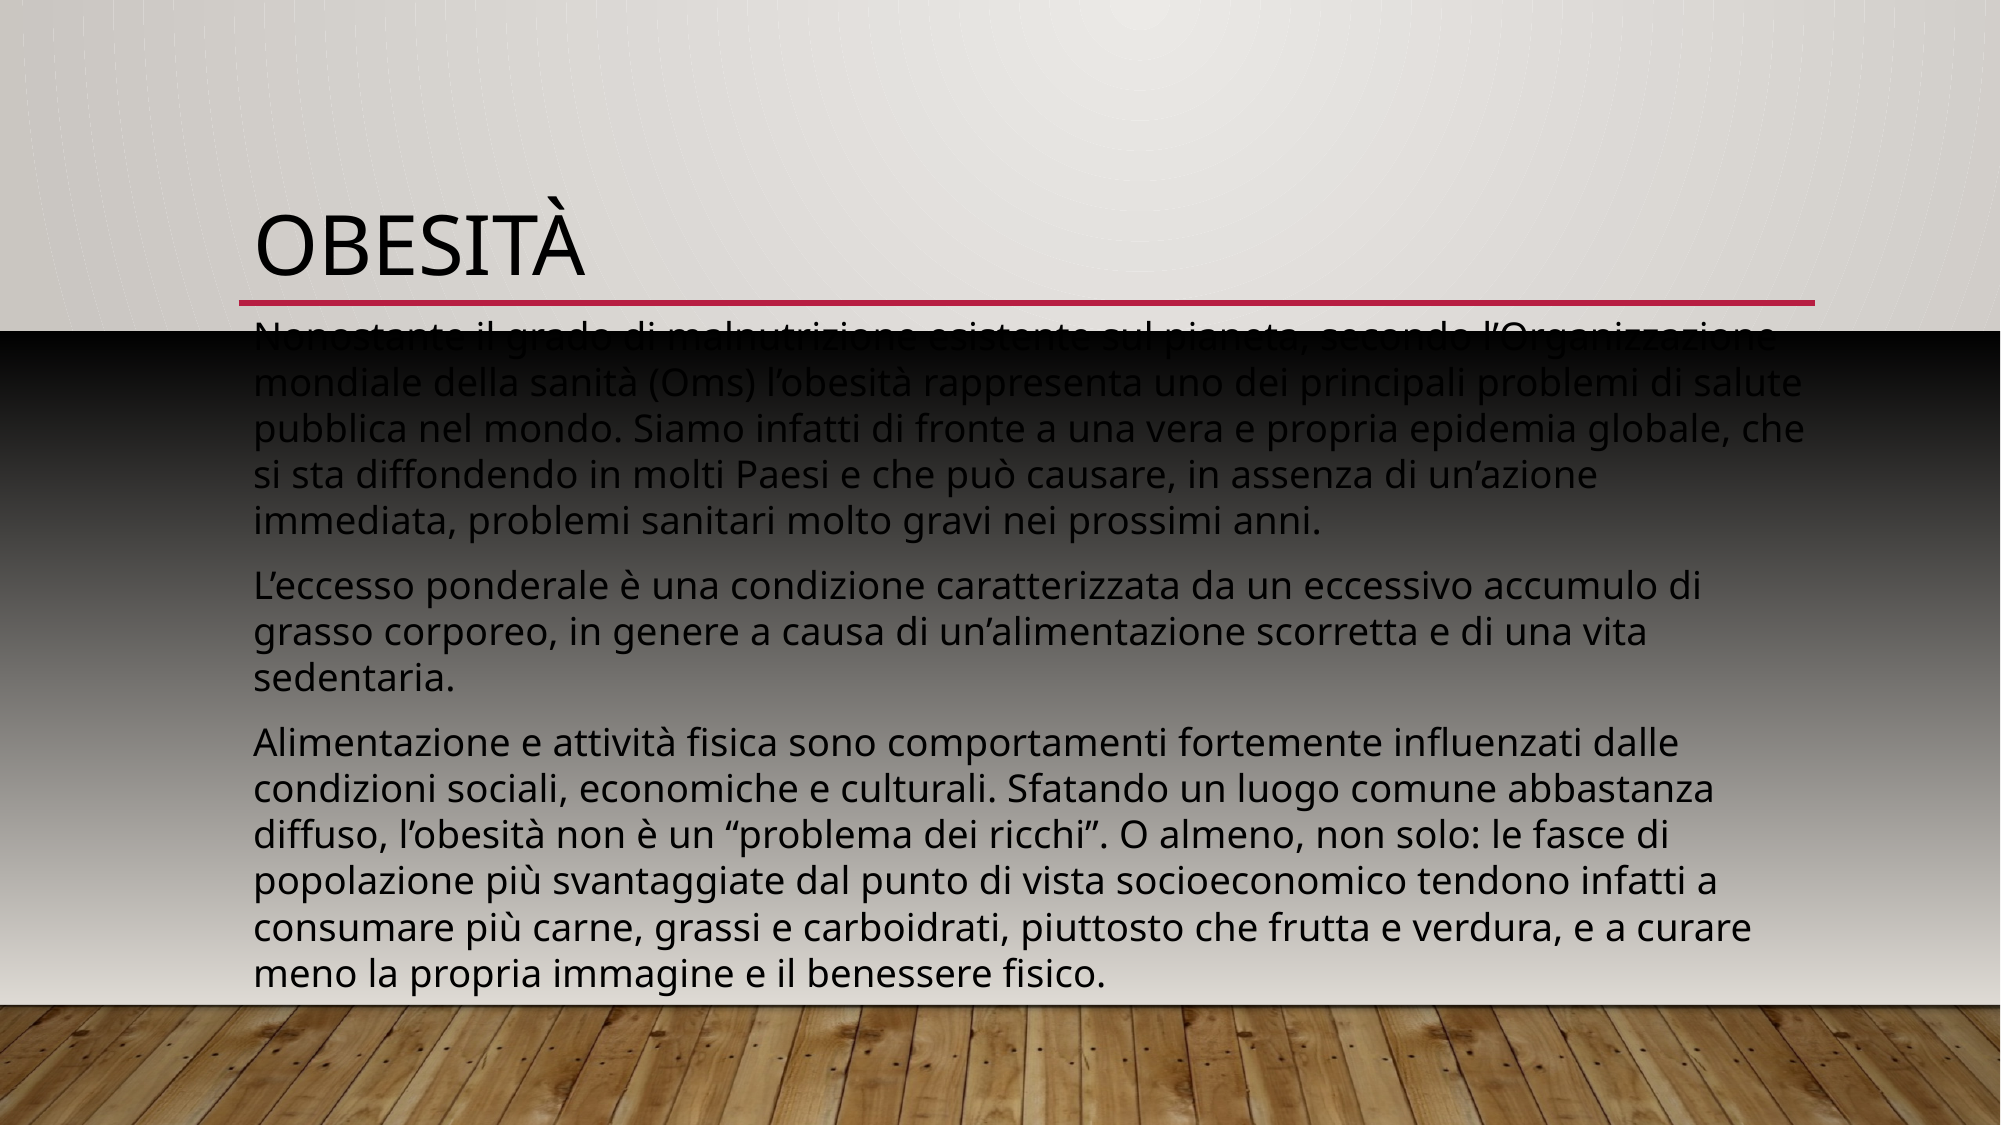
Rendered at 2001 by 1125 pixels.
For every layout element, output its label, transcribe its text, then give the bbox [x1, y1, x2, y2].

list Nonostante il grado di malnutrizione esistente sul pianeta, secondo l’Organizzazione mondiale della sanità (Oms) l’obesità rappresenta uno dei principali problemi di salute pubblica nel mondo. Siamo infatti di fronte a una vera e propria epidemia globale, che si sta diffondendo in molti Paesi e che può causare, in assenza di un’azione immediata, problemi sanitari molto gravi nei prossimi anni. L’eccesso ponderale è una condizione caratterizzata da un eccessivo accumulo di grasso corporeo, in genere a causa di un’alimentazione scorretta e di una vita sedentaria. Alimentazione e attività fisica sono comportamenti fortemente influenzati dalle condizioni sociali, economiche e culturali. Sfatando un luogo comune abbastanza diffuso, l’obesità non è un “problema dei ricchi”. O almeno, non solo: le fasce di popolazione più svantaggiate dal punto di vista socioeconomico tendono infatti a consumare più carne, grassi e carboidrati, piuttosto che frutta e verdura, e a curare meno la propria immagine e il benessere fisico. [238, 304, 1826, 1004]
title Obesità [238, 195, 1084, 288]
